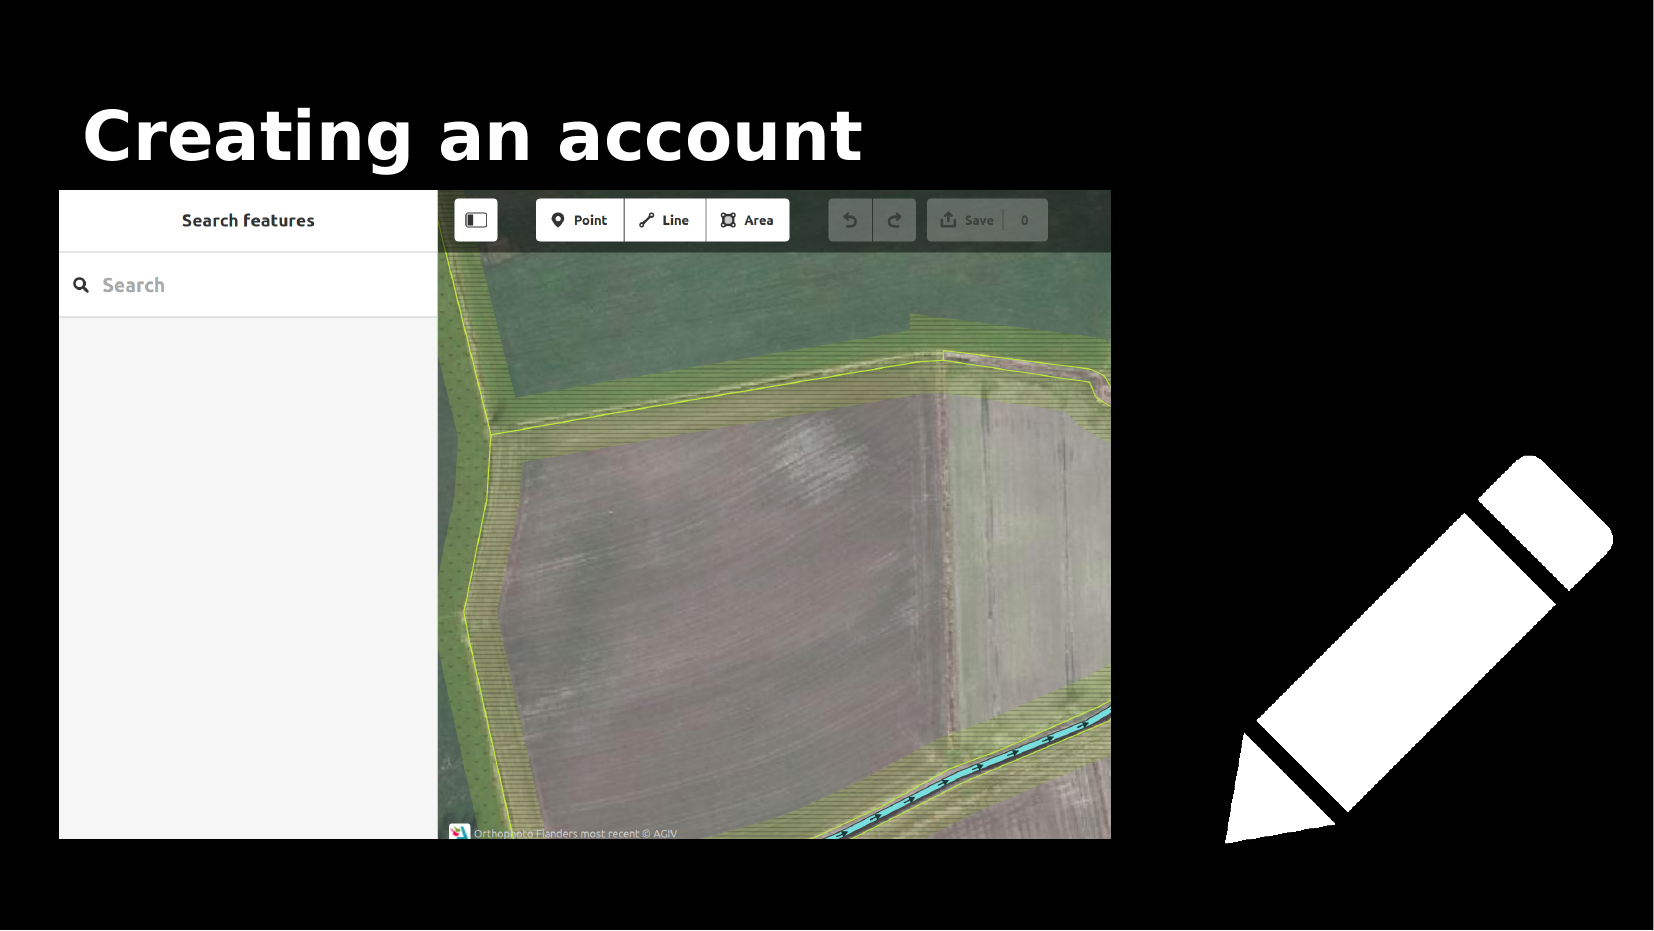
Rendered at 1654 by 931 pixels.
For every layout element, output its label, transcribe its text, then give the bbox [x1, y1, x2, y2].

title Creating an account [82, 59, 1571, 215]
picture [1216, 448, 1619, 851]
picture [59, 190, 1111, 839]
